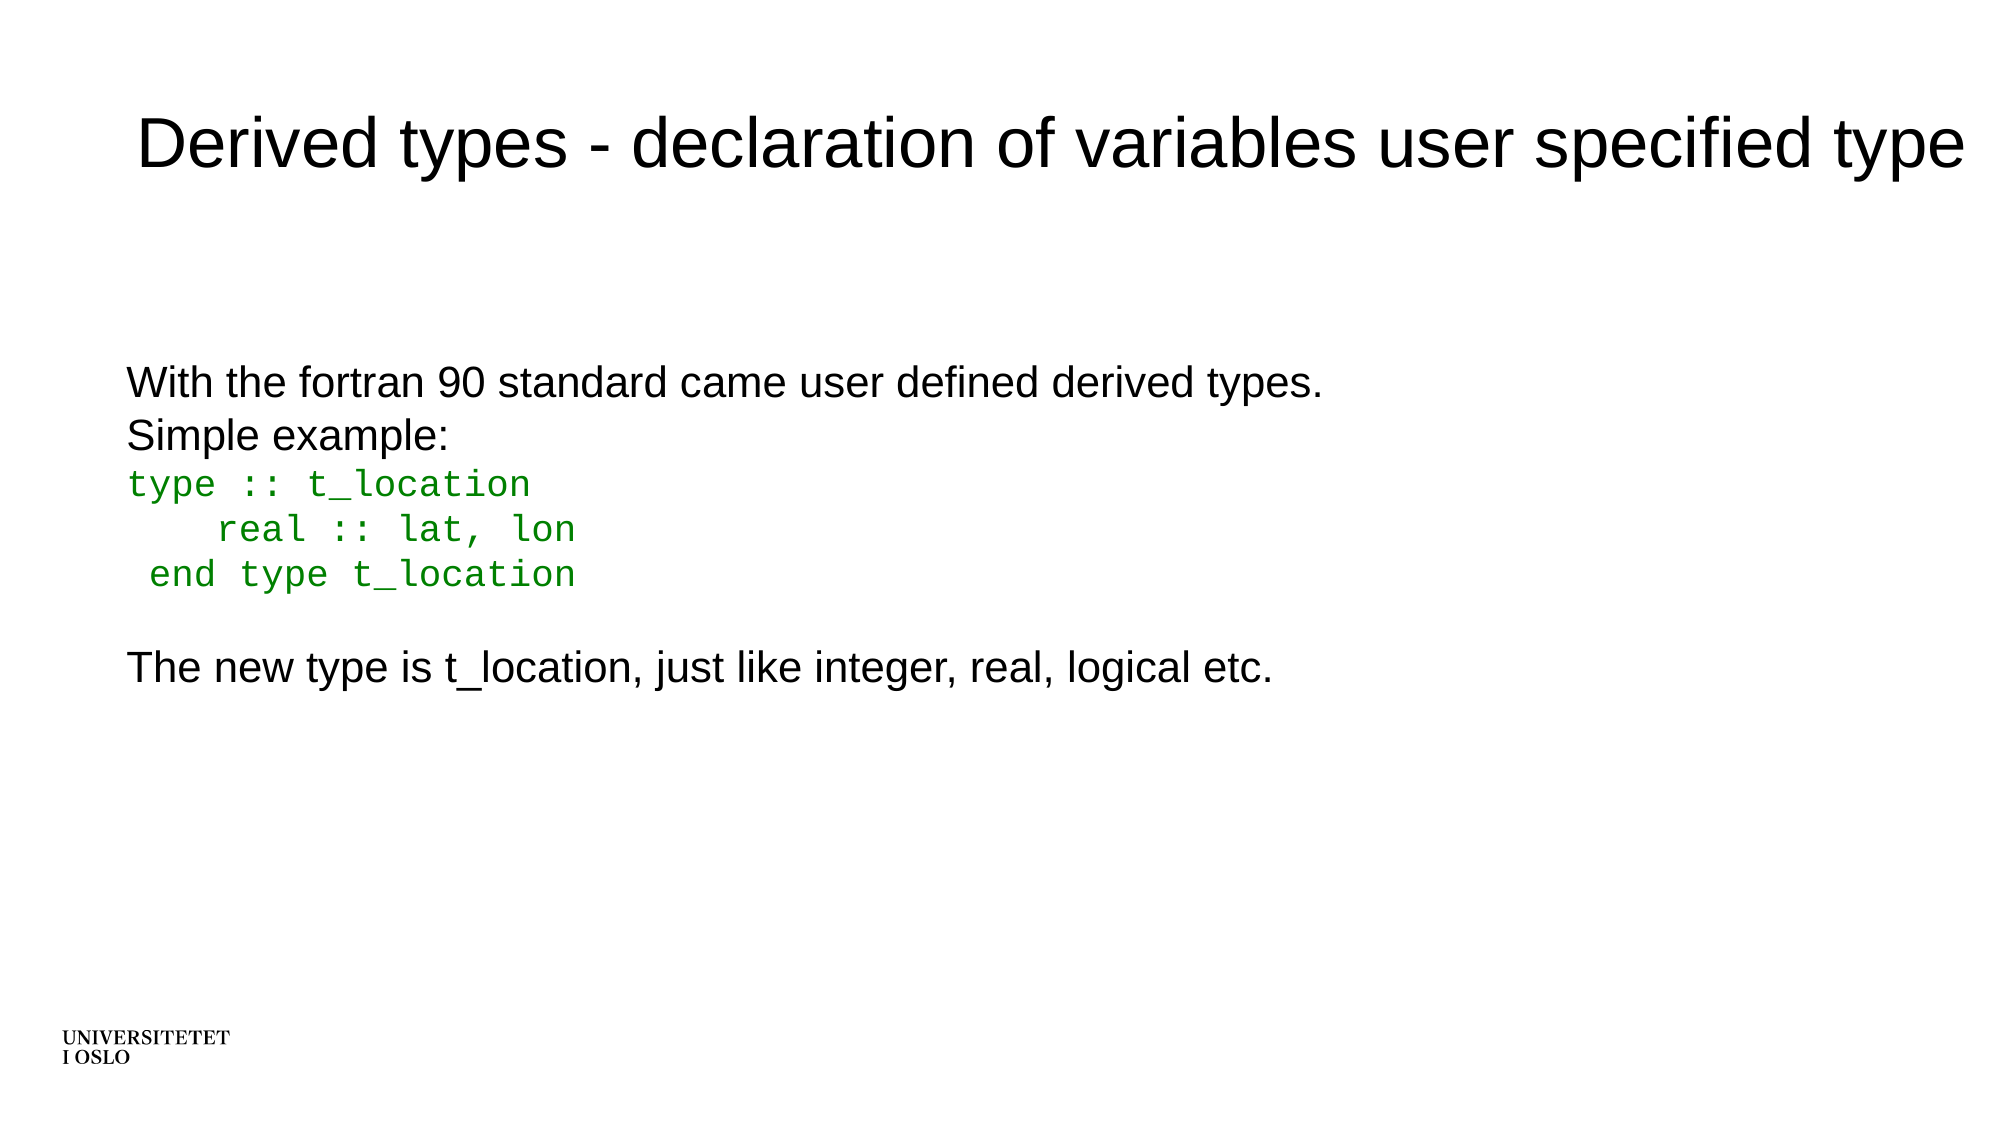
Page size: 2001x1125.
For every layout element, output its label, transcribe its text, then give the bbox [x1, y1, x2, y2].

picture [62, 1030, 230, 1064]
title Derived types - declaration of variables user specified type [136, 97, 1989, 257]
list With the fortran 90 standard came user defined derived types. Simple example: type :: t_location real :: lat, lon end type t_location The new type is t_location, just like integer, real, logical etc. [126, 353, 1852, 971]
